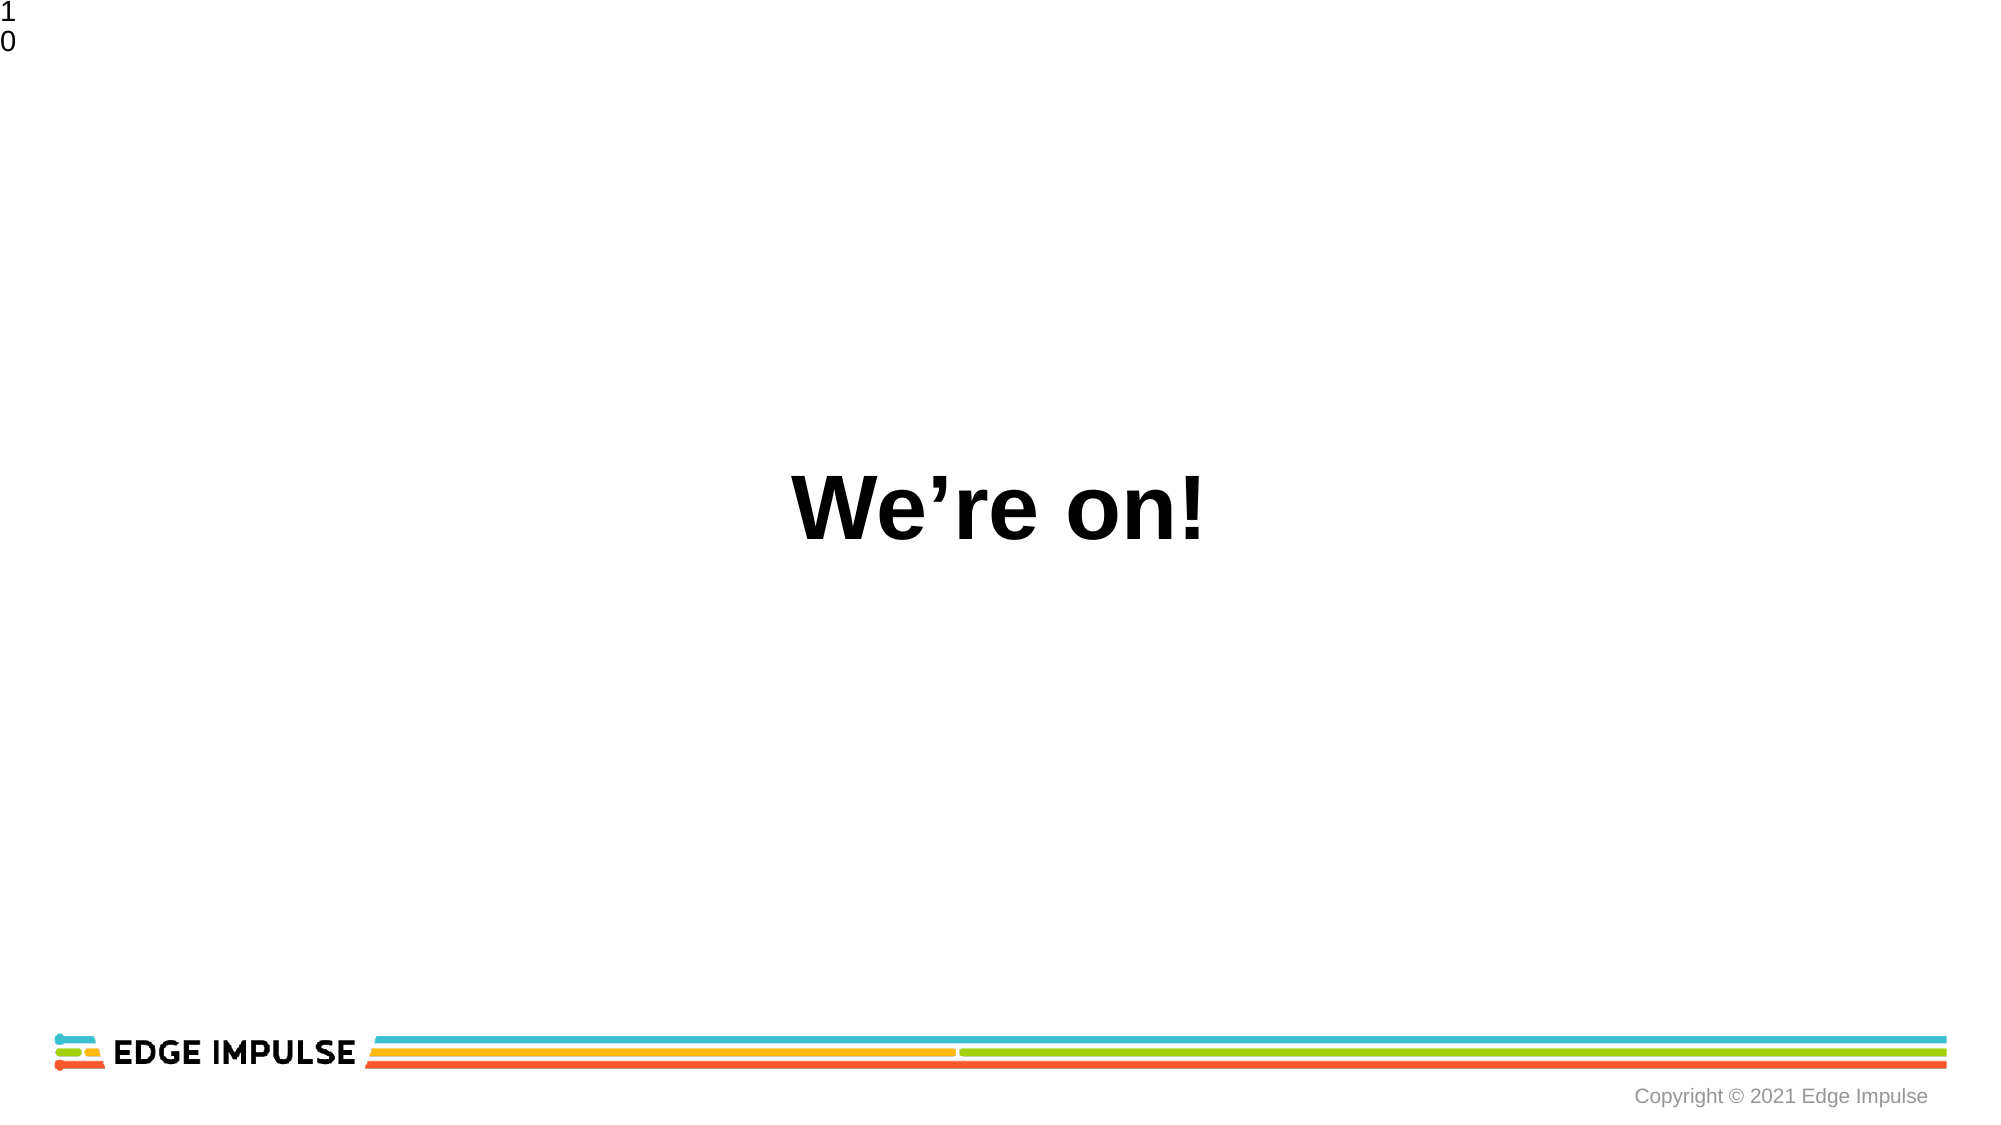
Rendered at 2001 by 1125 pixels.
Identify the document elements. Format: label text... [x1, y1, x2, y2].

text_box We’re on! [776, 440, 1223, 566]
picture [0, 0, 2000, 1125]
